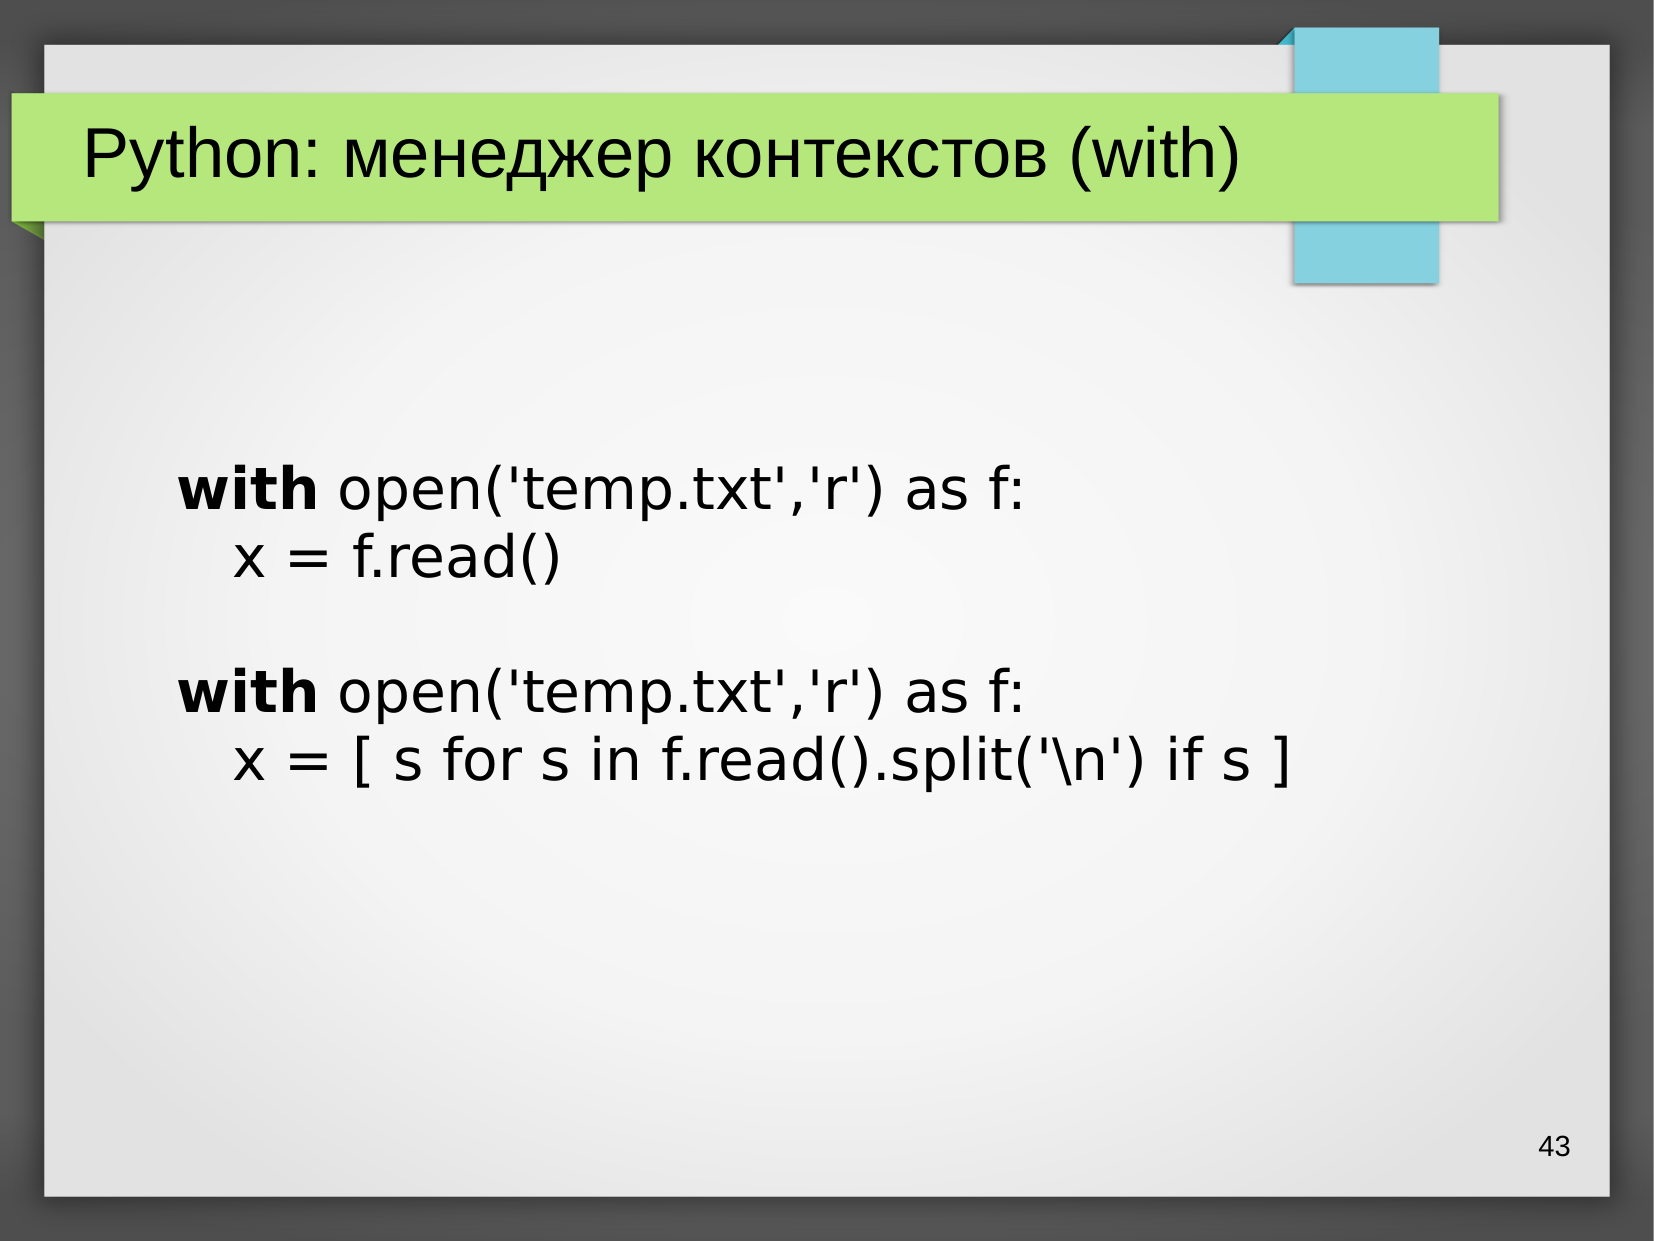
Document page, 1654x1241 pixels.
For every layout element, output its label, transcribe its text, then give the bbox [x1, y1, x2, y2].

title Python: менеджер контекстов (with) [82, 49, 1571, 257]
picture [0, 0, 1654, 1241]
text_box with open('temp.txt','r') as f: x = f.read() with open('temp.txt','r') as f: x = [ s for s in f.read().split('\n') if s ] [106, 380, 1512, 957]
